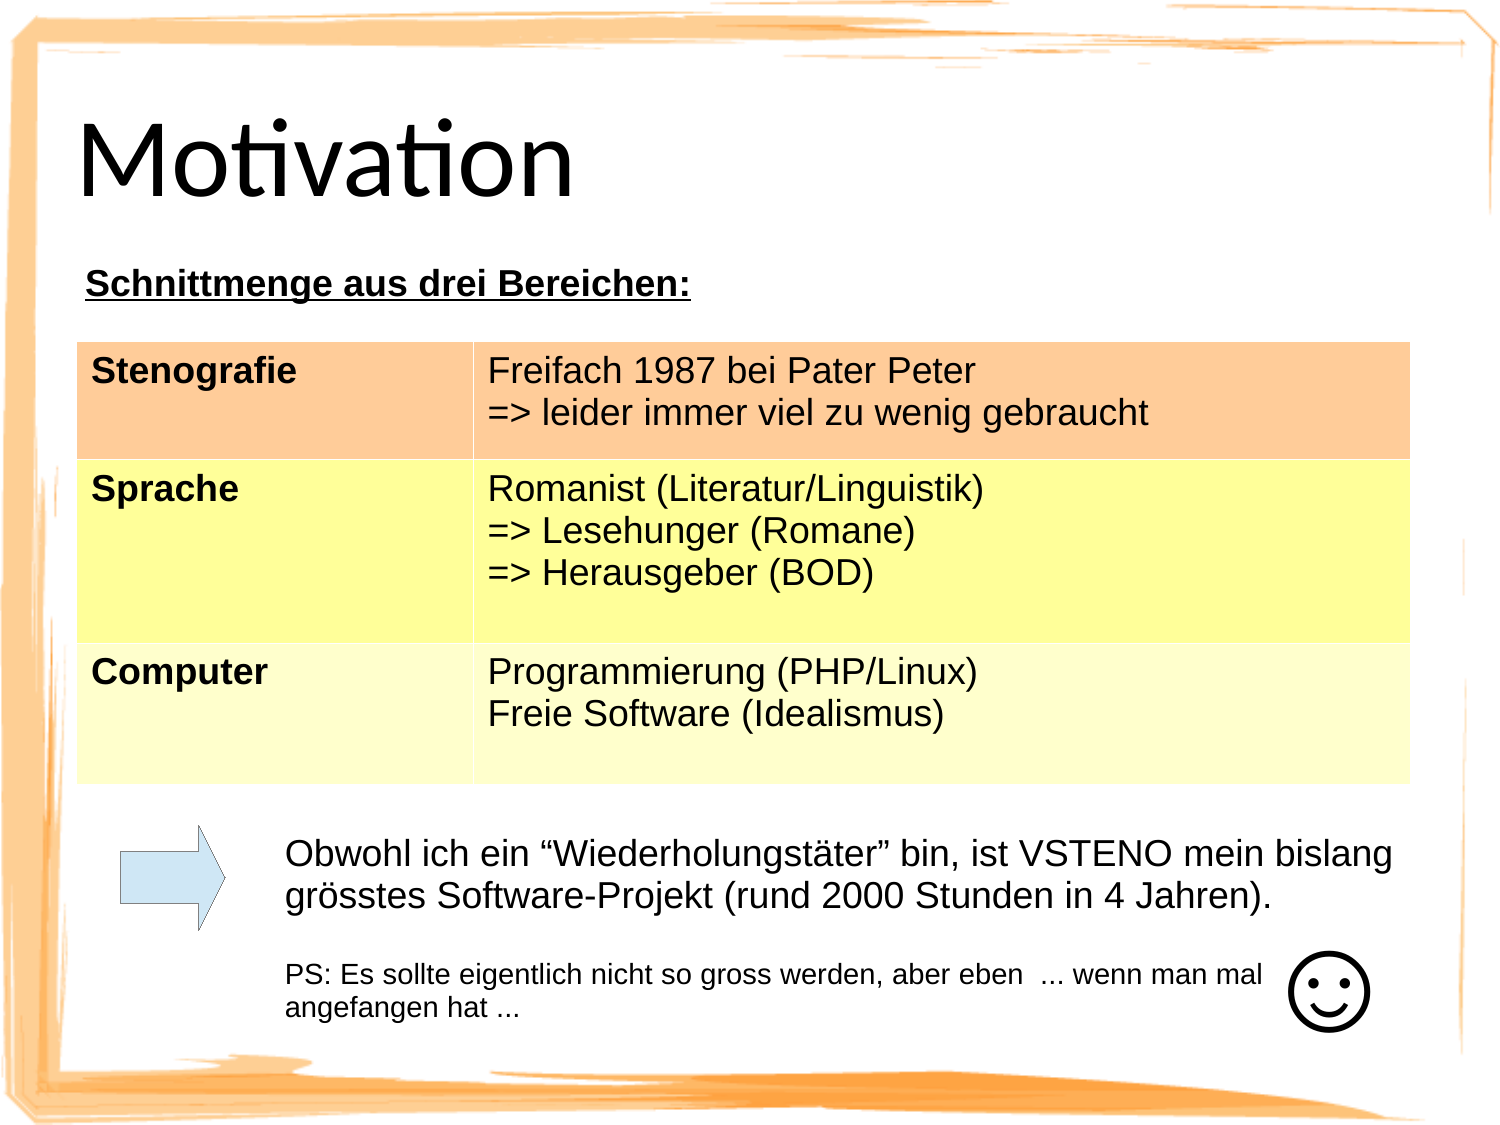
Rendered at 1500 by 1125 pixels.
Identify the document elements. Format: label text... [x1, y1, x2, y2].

table_cell Programmierung (PHP/Linux) Freie Software (Idealismus) [474, 644, 1410, 784]
text_box Schnittmenge aus drei Bereichen: [60, 254, 766, 354]
table_cell Sprache [77, 460, 473, 643]
table_cell Romanist (Literatur/Linguistik) => Lesehunger (Romane) => Herausgeber (BOD) [474, 460, 1410, 643]
text_box Obwohl ich ein “Wiederholungstäter” bin, ist VSTENO mein bislang grösstes Software-Projekt (rund 2000 Stunden in 4 Jahren). PS: Es sollte eigentlich nicht so gross werden, aber eben ... wenn man mal angefangen hat ... [270, 825, 1411, 1031]
table_header Freifach 1987 bei Pater Peter => leider immer viel zu wenig gebraucht [474, 342, 1410, 459]
table_header Stenografie [77, 354, 473, 459]
text_box [120, 825, 226, 931]
table_cell Computer [77, 644, 473, 784]
title Motivation [75, 112, 1350, 225]
text_box ☺ [1245, 900, 1366, 1068]
picture [0, 0, 1500, 1125]
